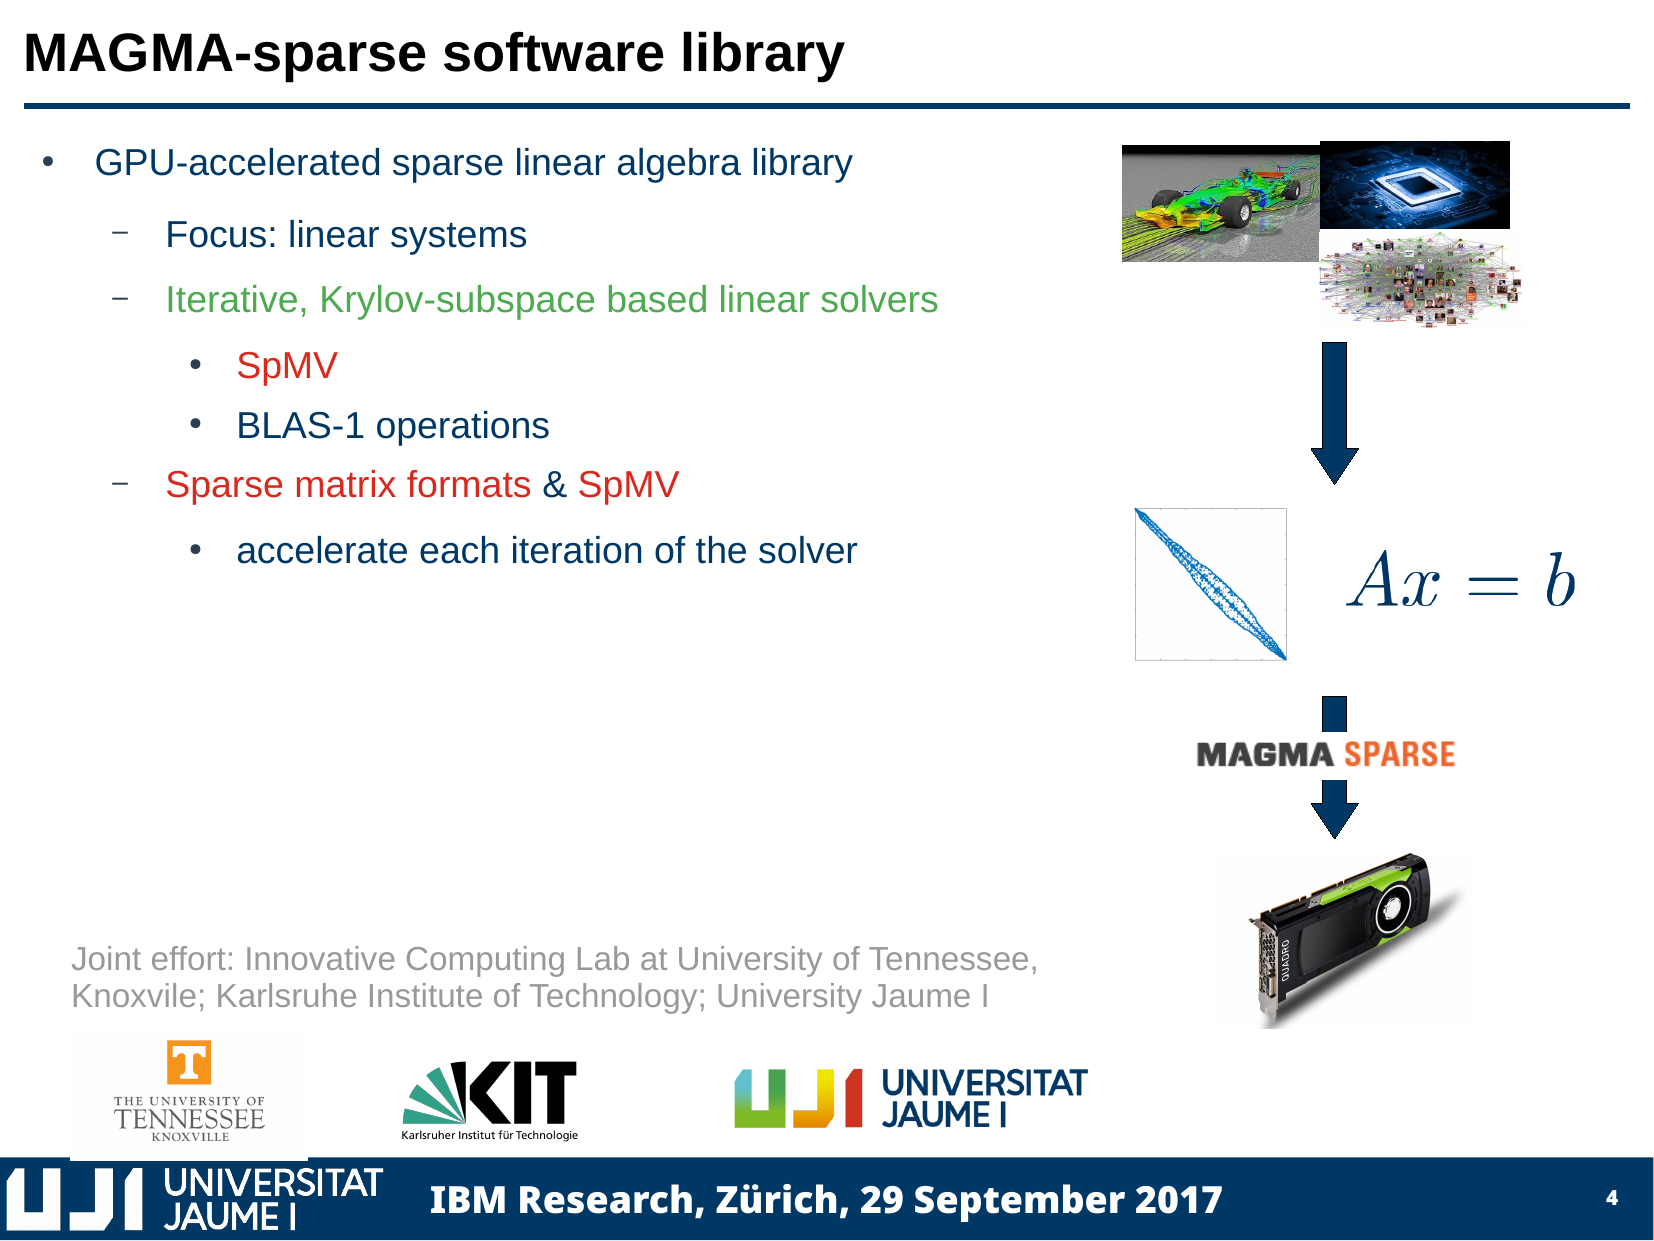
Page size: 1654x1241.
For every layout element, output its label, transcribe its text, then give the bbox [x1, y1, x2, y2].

text_box [1311, 342, 1359, 485]
text_box [1311, 780, 1359, 839]
picture [732, 1062, 1094, 1132]
text_box Joint effort: Innovative Computing Lab at University of Tennessee, Knoxvile; Karlsruhe Institute of Technology; University Jaume I [20, 933, 1099, 1028]
picture [0, 1027, 390, 1241]
picture [401, 1057, 579, 1146]
picture [1122, 141, 1524, 328]
text_box [1322, 696, 1347, 732]
picture [1346, 550, 1575, 606]
picture [1189, 732, 1465, 780]
picture [1216, 851, 1475, 1029]
list GPU-accelerated sparse linear algebra library Focus: linear systems Iterative, Krylov-subspace based linear solvers SpMV BLAS-1 operations Sparse matrix formats & SpMV accelerate each iteration of the solver [23, 141, 1040, 721]
title MAGMA-sparse software library [23, 0, 1630, 107]
picture [1134, 507, 1288, 662]
